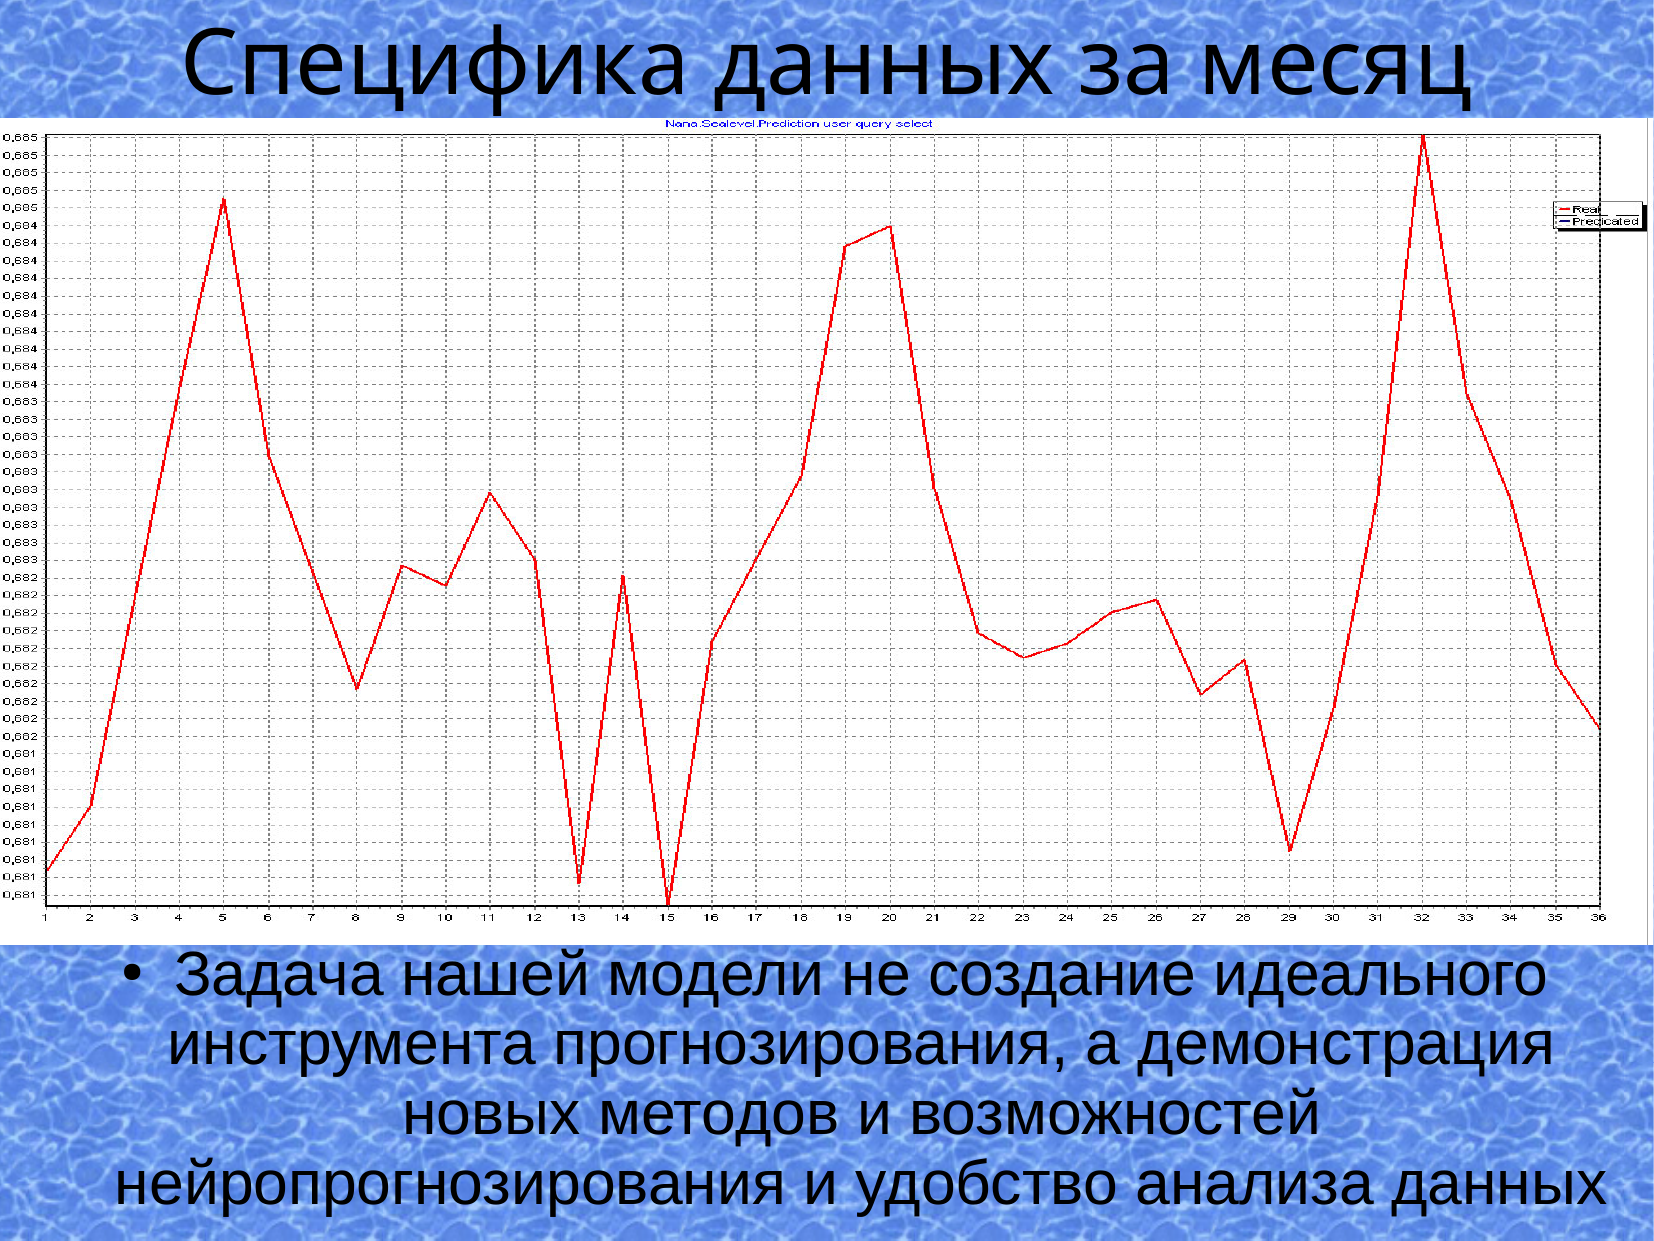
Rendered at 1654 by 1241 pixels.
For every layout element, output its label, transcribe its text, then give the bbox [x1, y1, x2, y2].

list Задача нашей модели не создание идеального инструмента прогнозирования, а демонстрация новых методов и возможностей нейропрогнозирования и удобство анализа данных [0, 938, 1654, 1241]
picture [0, 118, 1654, 938]
title Специфика данных за месяц [0, 0, 1654, 118]
